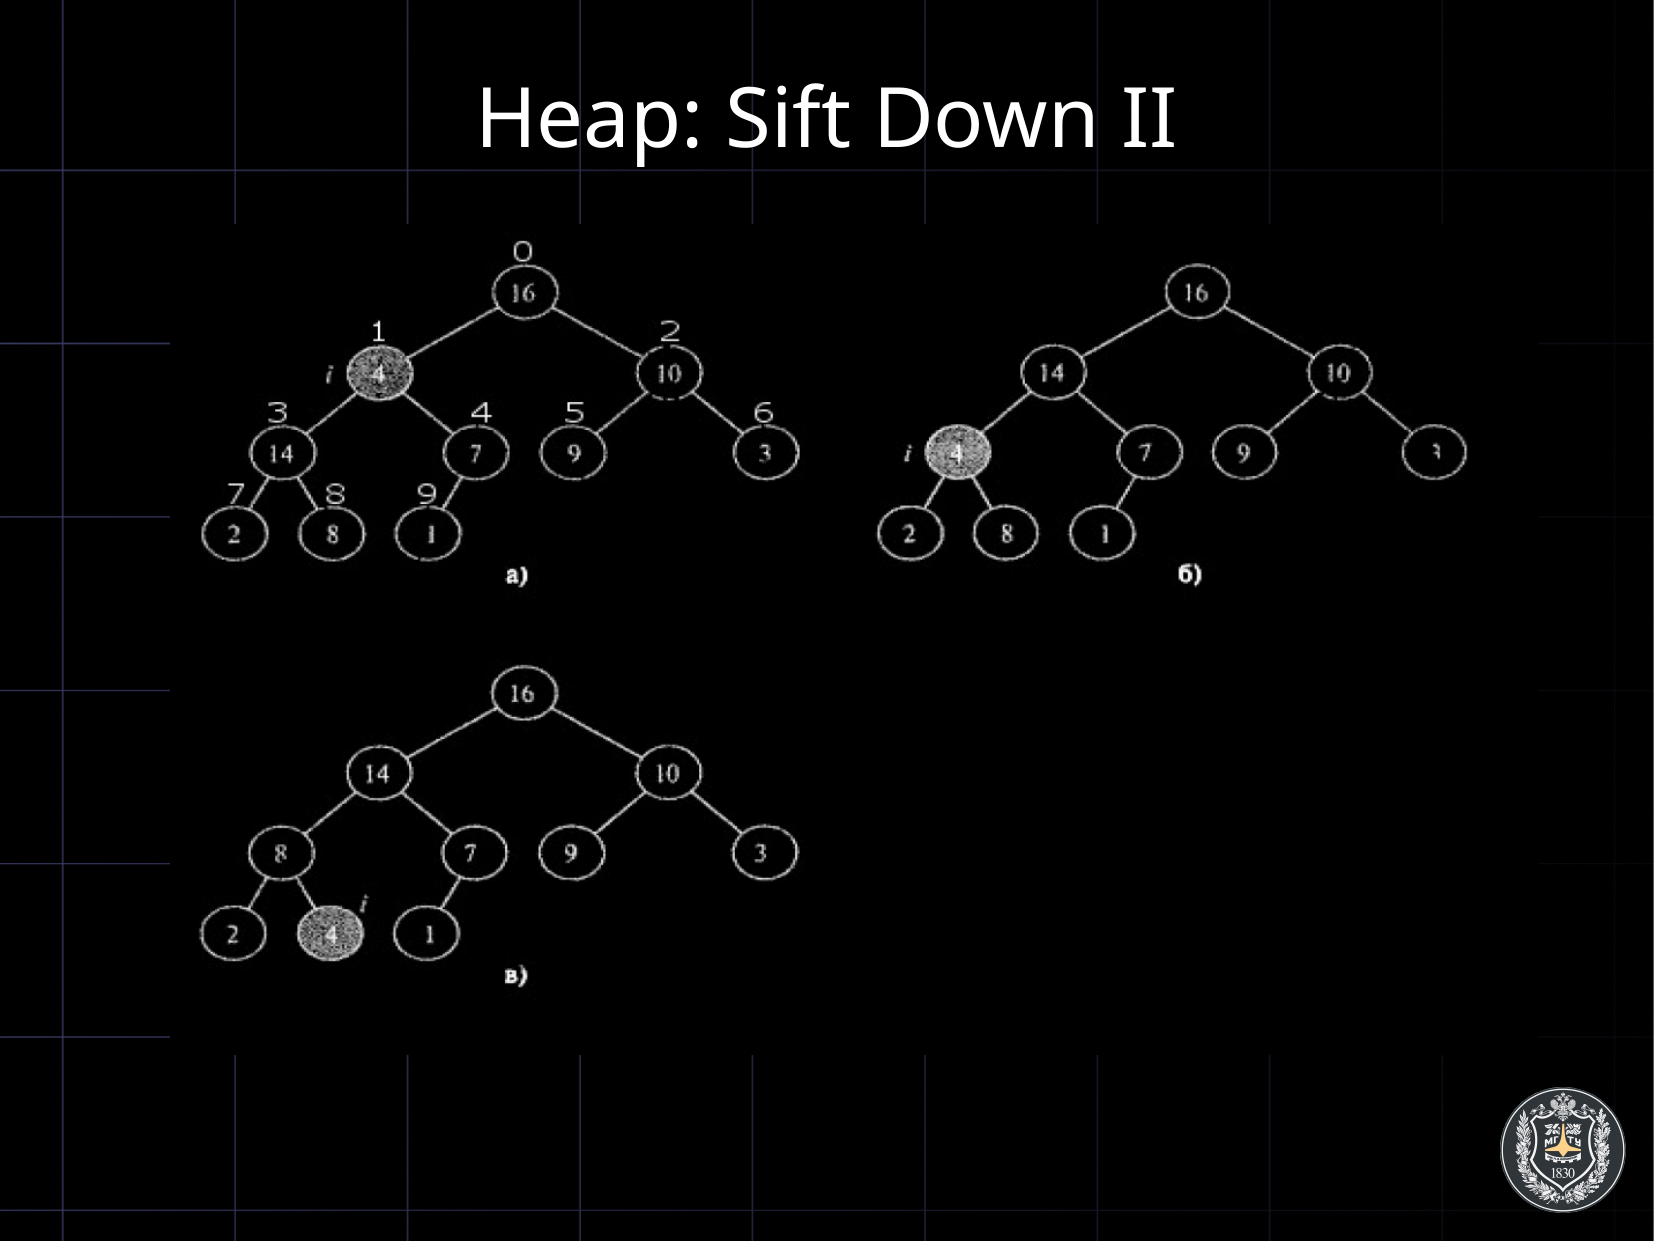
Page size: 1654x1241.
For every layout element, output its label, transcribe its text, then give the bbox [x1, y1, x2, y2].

title Heap: Sift Down II [82, 37, 1571, 193]
picture [0, 0, 1654, 1241]
